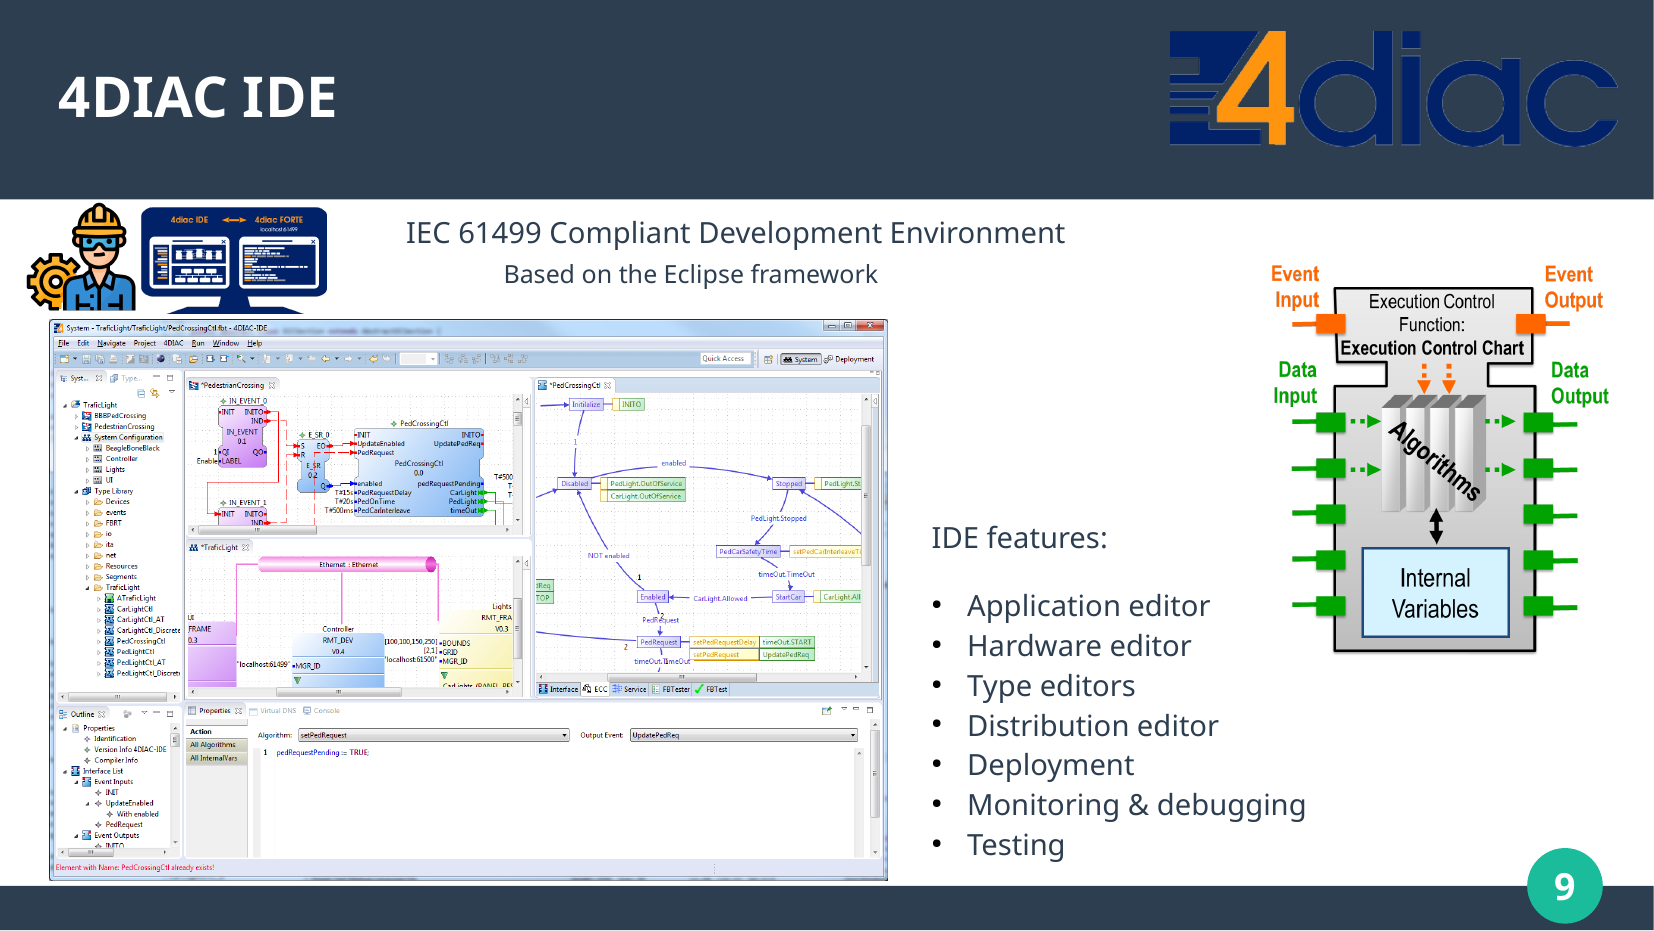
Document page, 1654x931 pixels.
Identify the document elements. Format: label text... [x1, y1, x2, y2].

picture [1170, 31, 1621, 147]
text_box IDE features: Application editor Hardware editor Type editors Distribution editor Deployment Monitoring & debugging Testing [872, 517, 1548, 817]
picture [1257, 253, 1624, 657]
picture [23, 199, 139, 314]
picture [141, 207, 327, 314]
title 4DIAC IDE [59, 37, 1595, 156]
text_box IEC 61499 Compliant Development Environment Based on the Eclipse framework [174, 212, 1436, 350]
picture [49, 319, 888, 881]
